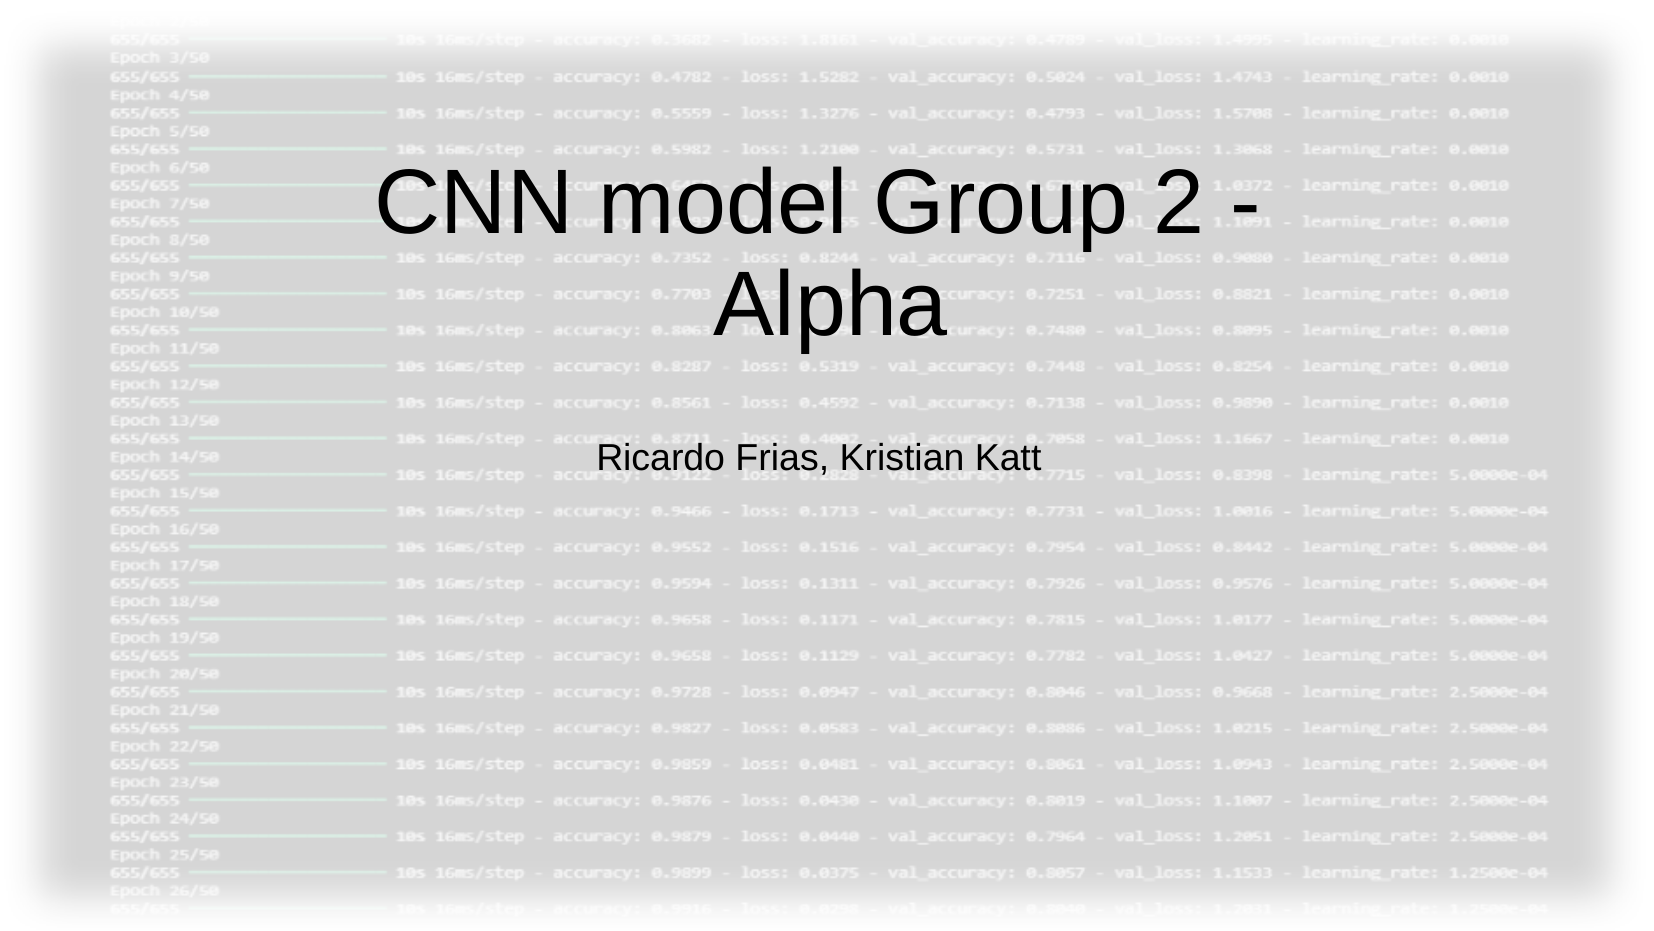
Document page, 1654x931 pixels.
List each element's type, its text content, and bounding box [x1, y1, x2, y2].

title CNN model Group 2 - Alpha [86, 150, 1576, 356]
subtitle Ricardo Frias, Kristian Katt [75, 262, 1564, 802]
picture [0, 7, 1651, 931]
